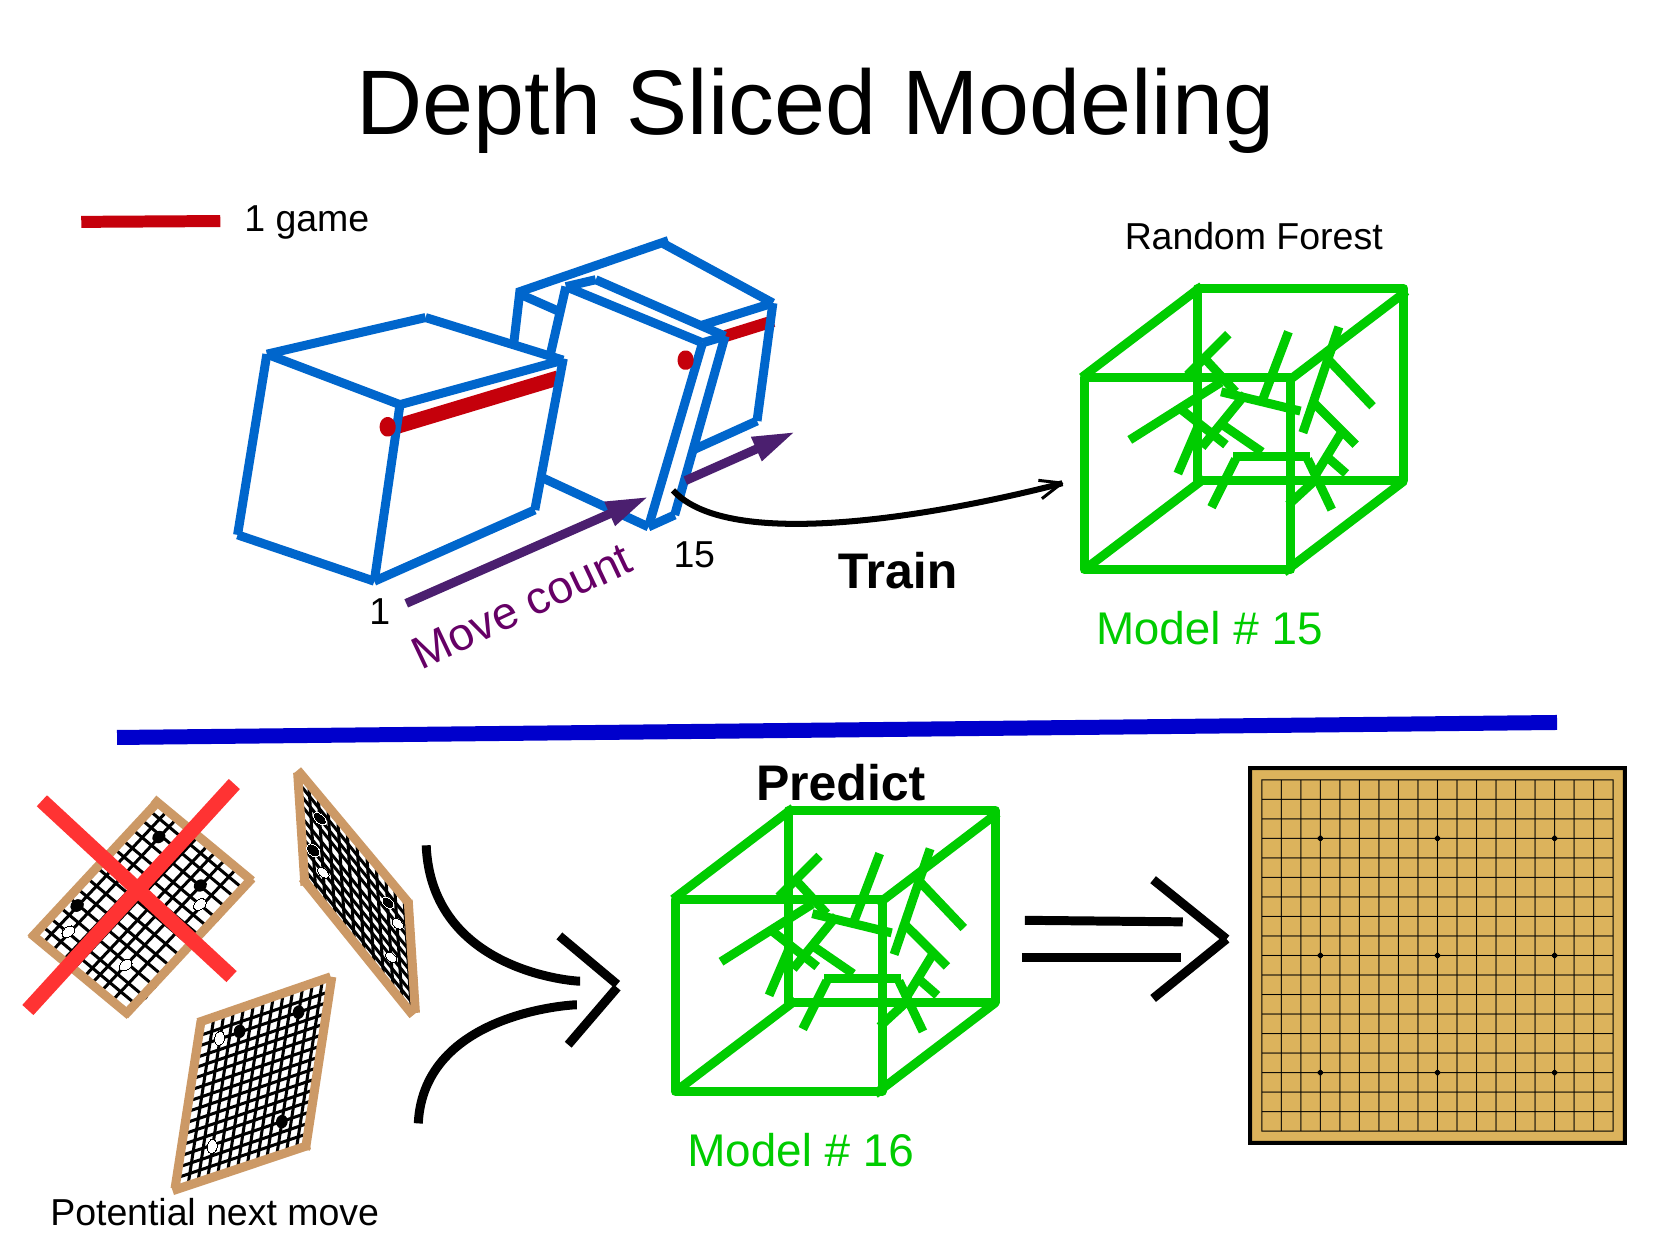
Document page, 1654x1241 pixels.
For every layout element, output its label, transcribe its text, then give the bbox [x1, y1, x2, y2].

picture [1248, 766, 1627, 1145]
text_box [1231, 461, 1286, 481]
text_box [788, 904, 802, 913]
text_box [788, 887, 802, 895]
text_box [1295, 363, 1335, 464]
text_box [306, 843, 320, 857]
text_box [1234, 382, 1264, 396]
text_box 1 game [225, 185, 389, 255]
text_box [820, 925, 878, 974]
text_box [1269, 382, 1286, 402]
text_box [385, 951, 397, 963]
text_box [682, 354, 690, 366]
text_box [788, 953, 844, 1003]
text_box [214, 1031, 225, 1046]
text_box [313, 812, 327, 825]
text_box [1197, 366, 1211, 373]
text_box 1 [350, 579, 410, 645]
text_box [788, 910, 824, 948]
text_box [860, 904, 878, 924]
text_box [822, 983, 878, 1003]
text_box Train [818, 531, 977, 612]
text_box [1295, 461, 1310, 481]
text_box Random Forest [1105, 203, 1403, 271]
text_box [1229, 403, 1286, 452]
text_box [1197, 382, 1211, 391]
text_box [193, 898, 207, 911]
title Depth Sliced Modeling [71, 0, 1560, 207]
text_box Move count [678, 455, 787, 520]
text_box [1319, 300, 1404, 481]
text_box [392, 918, 404, 930]
text_box [384, 421, 392, 433]
text_box Move count [381, 493, 776, 699]
text_box [207, 1139, 218, 1154]
text_box [119, 959, 133, 971]
text_box [61, 925, 75, 938]
text_box 15 [654, 547, 735, 588]
text_box [788, 810, 992, 895]
text_box Potential next move [31, 1179, 399, 1241]
text_box [1197, 431, 1252, 481]
text_box [887, 983, 902, 1003]
text_box [1197, 288, 1401, 373]
text_box [317, 867, 330, 879]
text_box [887, 884, 927, 986]
text_box [1197, 389, 1233, 427]
text_box Model # 16 [668, 1113, 934, 1189]
text_box [825, 904, 855, 917]
text_box Predict [736, 743, 946, 824]
text_box [910, 821, 996, 1003]
text_box [382, 897, 394, 909]
text_box Model # 15 [1076, 591, 1343, 667]
